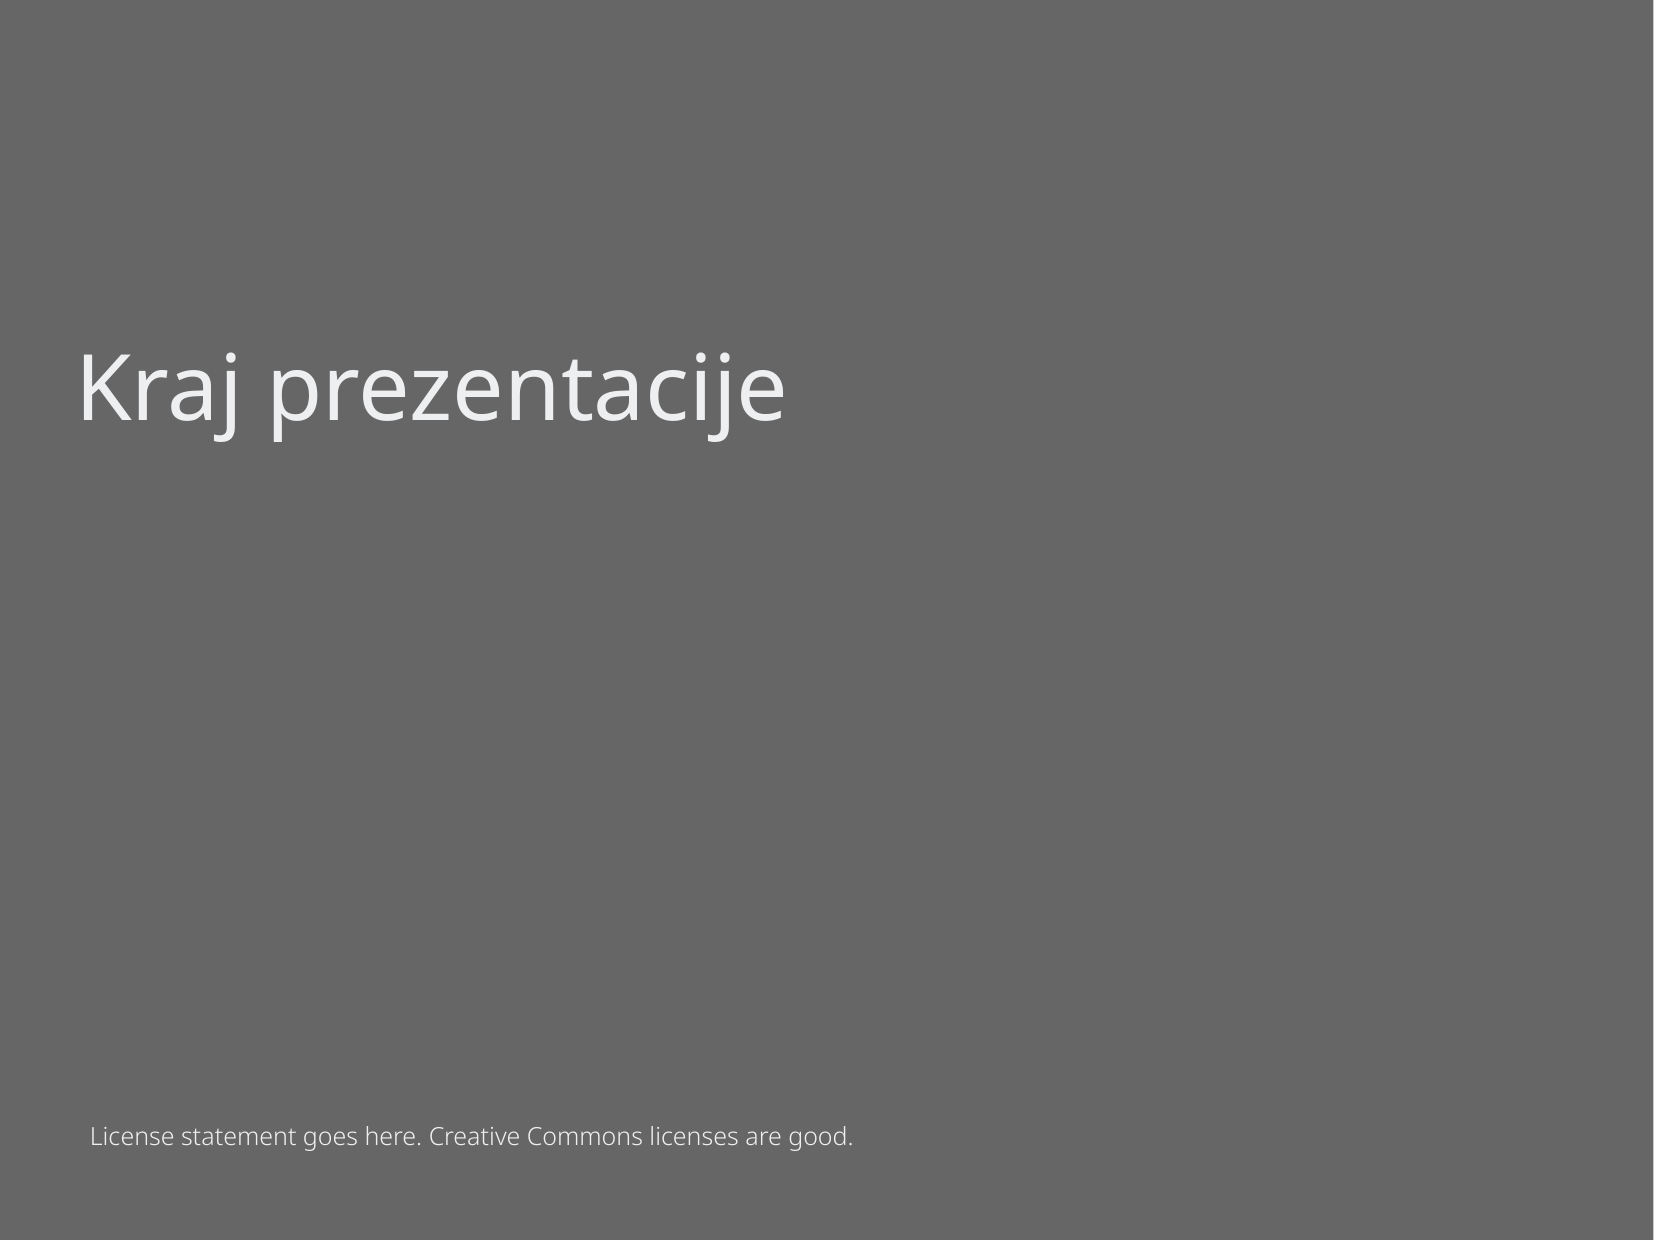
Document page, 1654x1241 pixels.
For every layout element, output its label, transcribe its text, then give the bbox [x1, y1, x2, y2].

text_box License statement goes here. Creative Commons licenses are good. [75, 1111, 1613, 1185]
title Kraj prezentacije [75, 288, 1576, 481]
